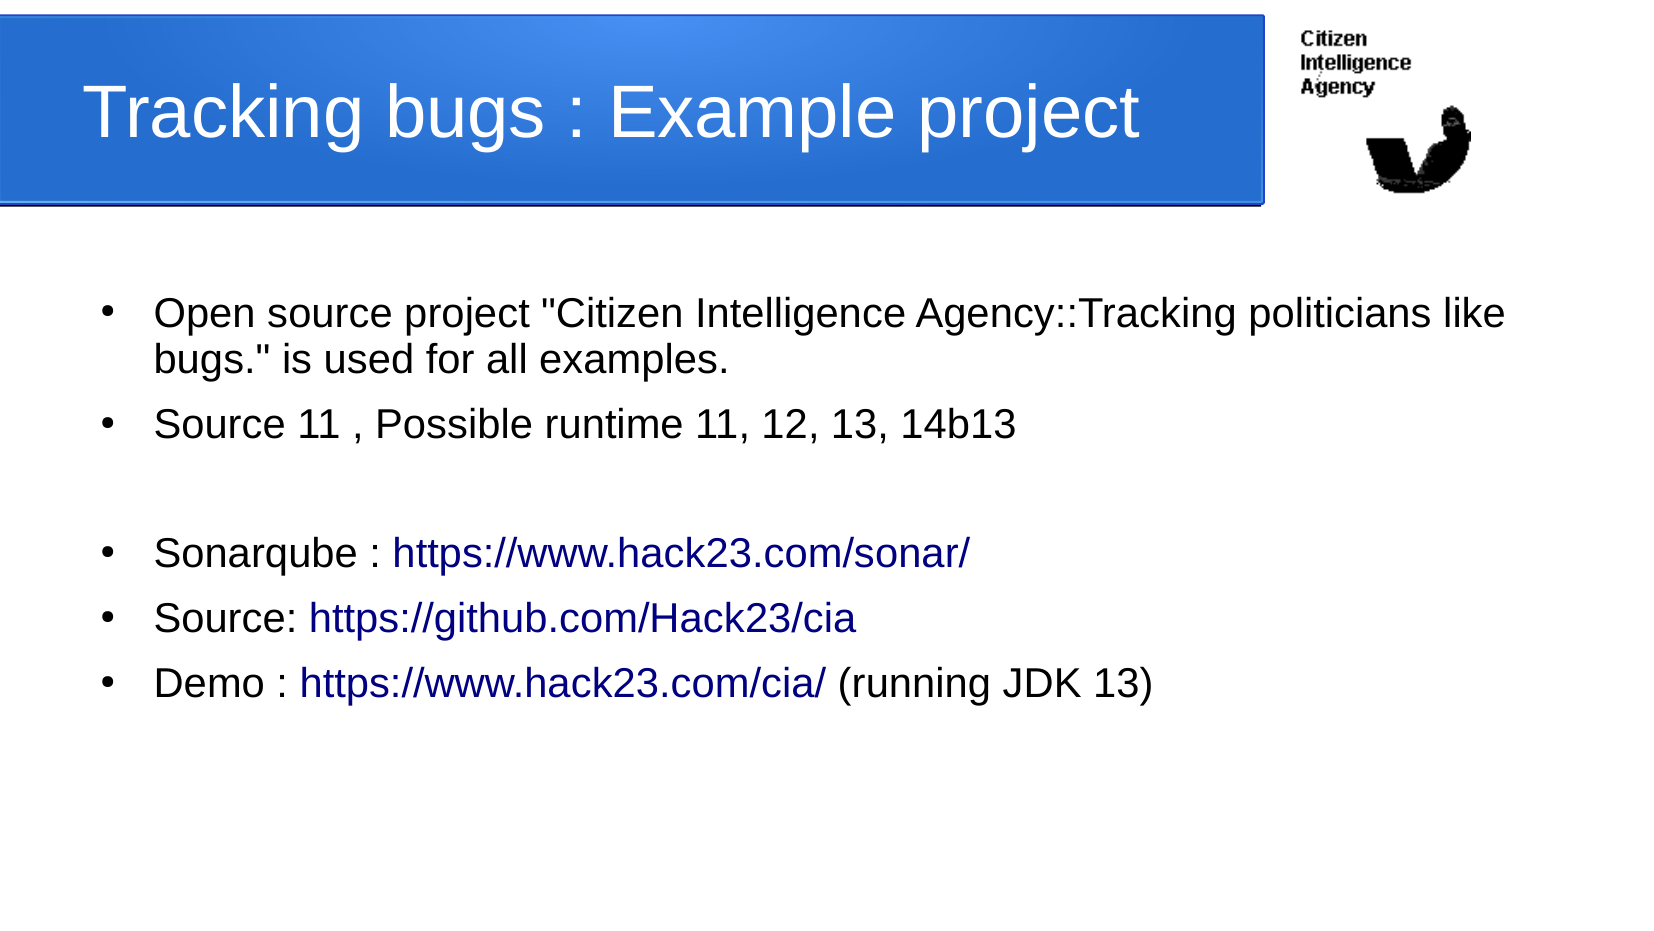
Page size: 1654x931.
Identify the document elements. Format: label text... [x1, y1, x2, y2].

title Tracking bugs : Example project [82, 35, 1235, 189]
picture [1300, 24, 1471, 196]
list Open source project "Citizen Intelligence Agency::Tracking politicians like bugs." is used for all examples. Source 11 , Possible runtime 11, 12, 13, 14b13 Sonarqube : https://www.hack23.com/sonar/ Source: https://github.com/Hack23/cia Demo : https://www.hack23.com/cia/ (running JDK 13) [82, 224, 1571, 764]
